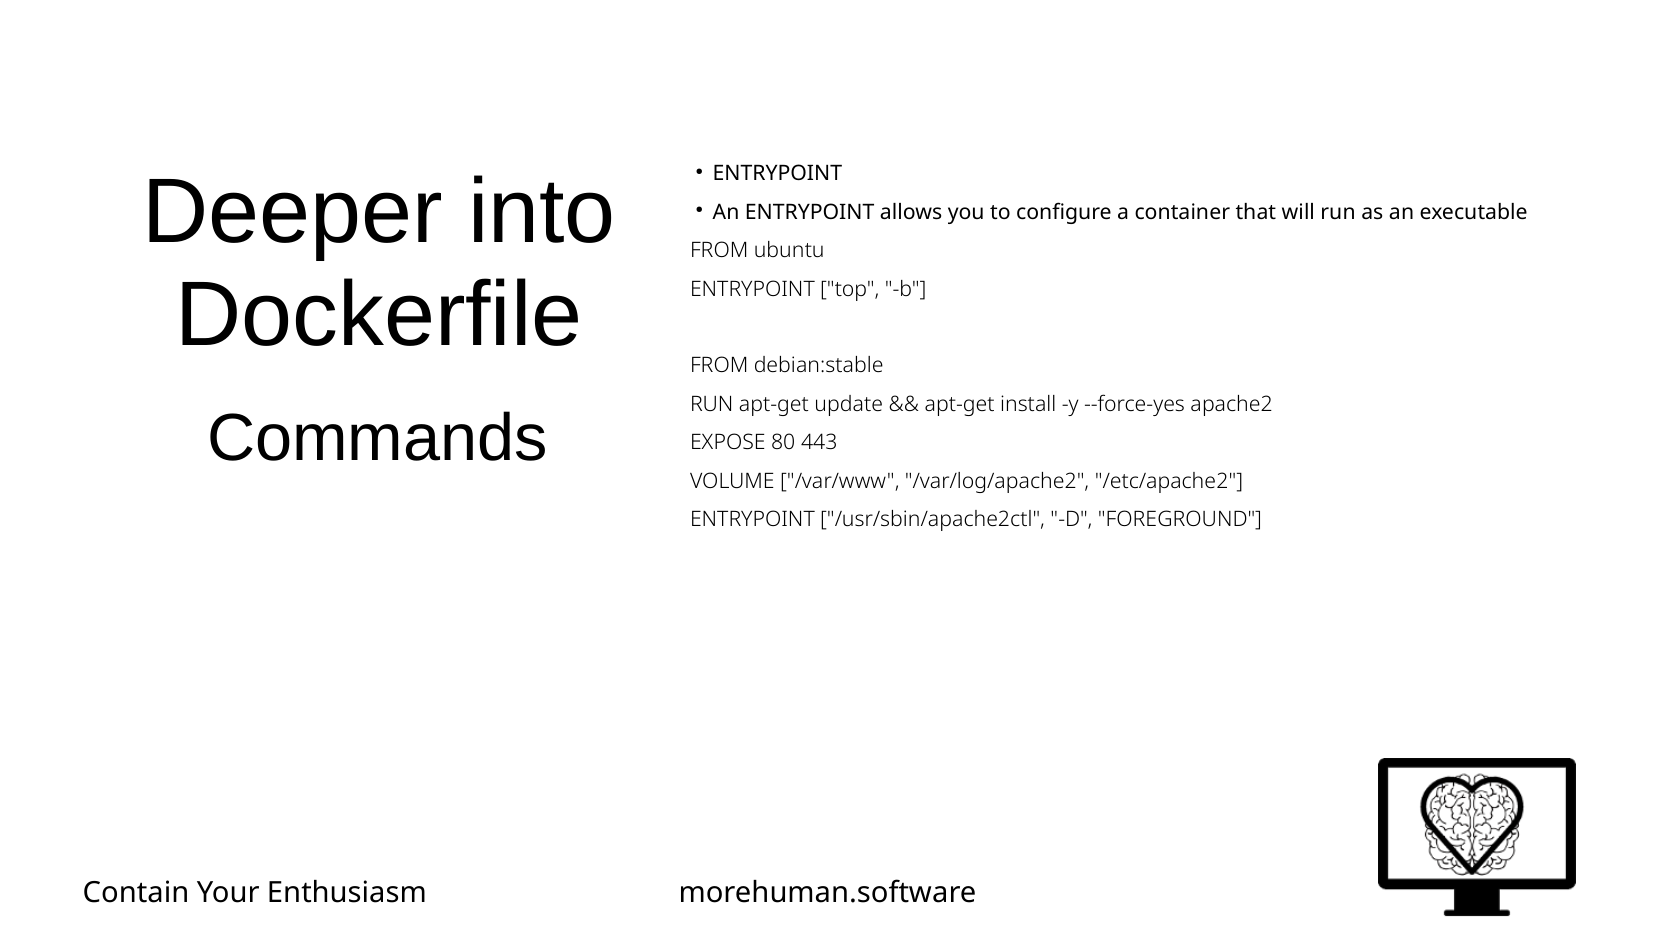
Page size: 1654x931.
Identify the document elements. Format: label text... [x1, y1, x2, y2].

title Deeper into Dockerfile [83, 154, 676, 371]
text_box Commands [81, 400, 674, 705]
picture [1378, 758, 1576, 925]
list ENTRYPOINT An ENTRYPOINT allows you to configure a container that will run as an executable FROM ubuntu ENTRYPOINT ["top", "-b"] FROM debian:stable RUN apt-get update && apt-get install -y --force-yes apache2 EXPOSE 80 443 VOLUME ["/var/www", "/var/log/apache2", "/etc/apache2"] ENTRYPOINT ["/usr/sbin/apache2ctl", "-D", "FOREGROUND"] [690, 157, 1572, 533]
